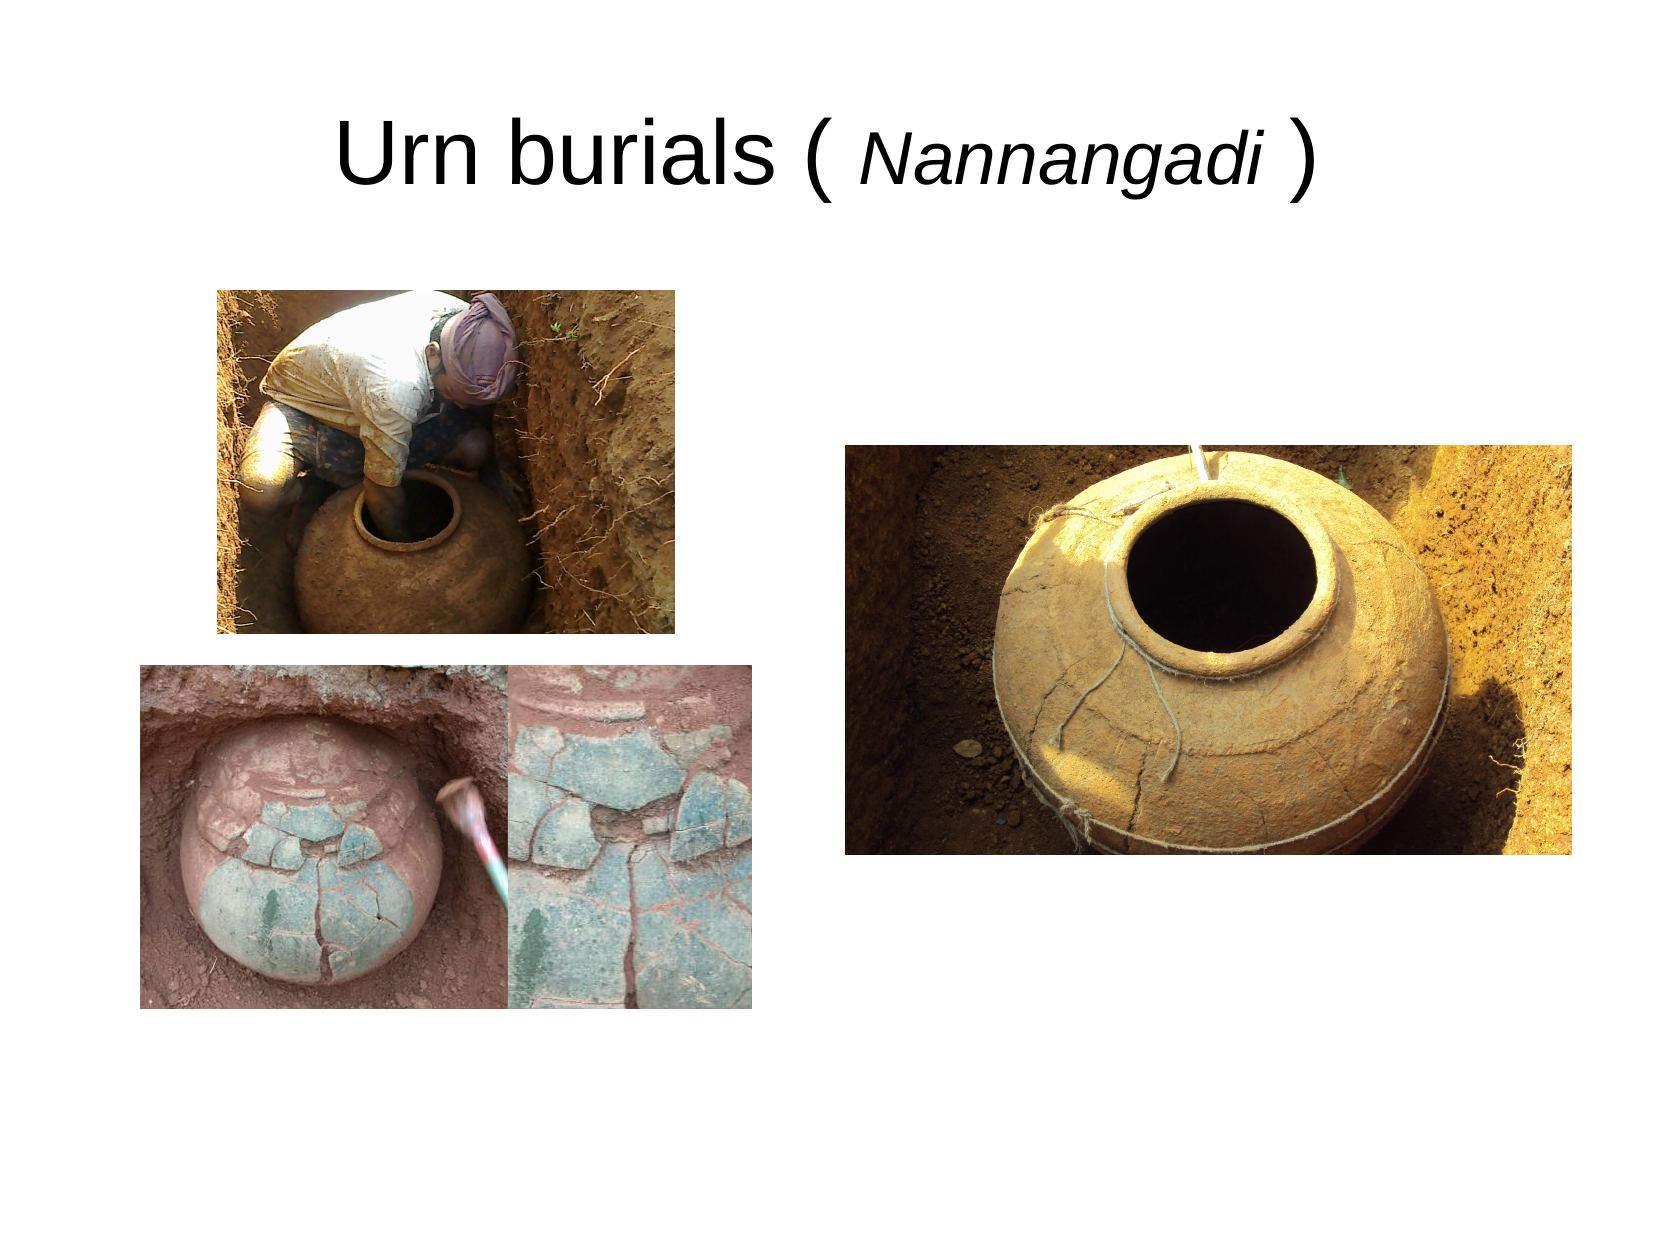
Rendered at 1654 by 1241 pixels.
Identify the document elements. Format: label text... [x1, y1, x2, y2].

picture [845, 445, 1572, 855]
title Urn burials ( Nannangadi ) [82, 49, 1571, 257]
picture [217, 290, 675, 634]
picture [140, 665, 752, 1009]
